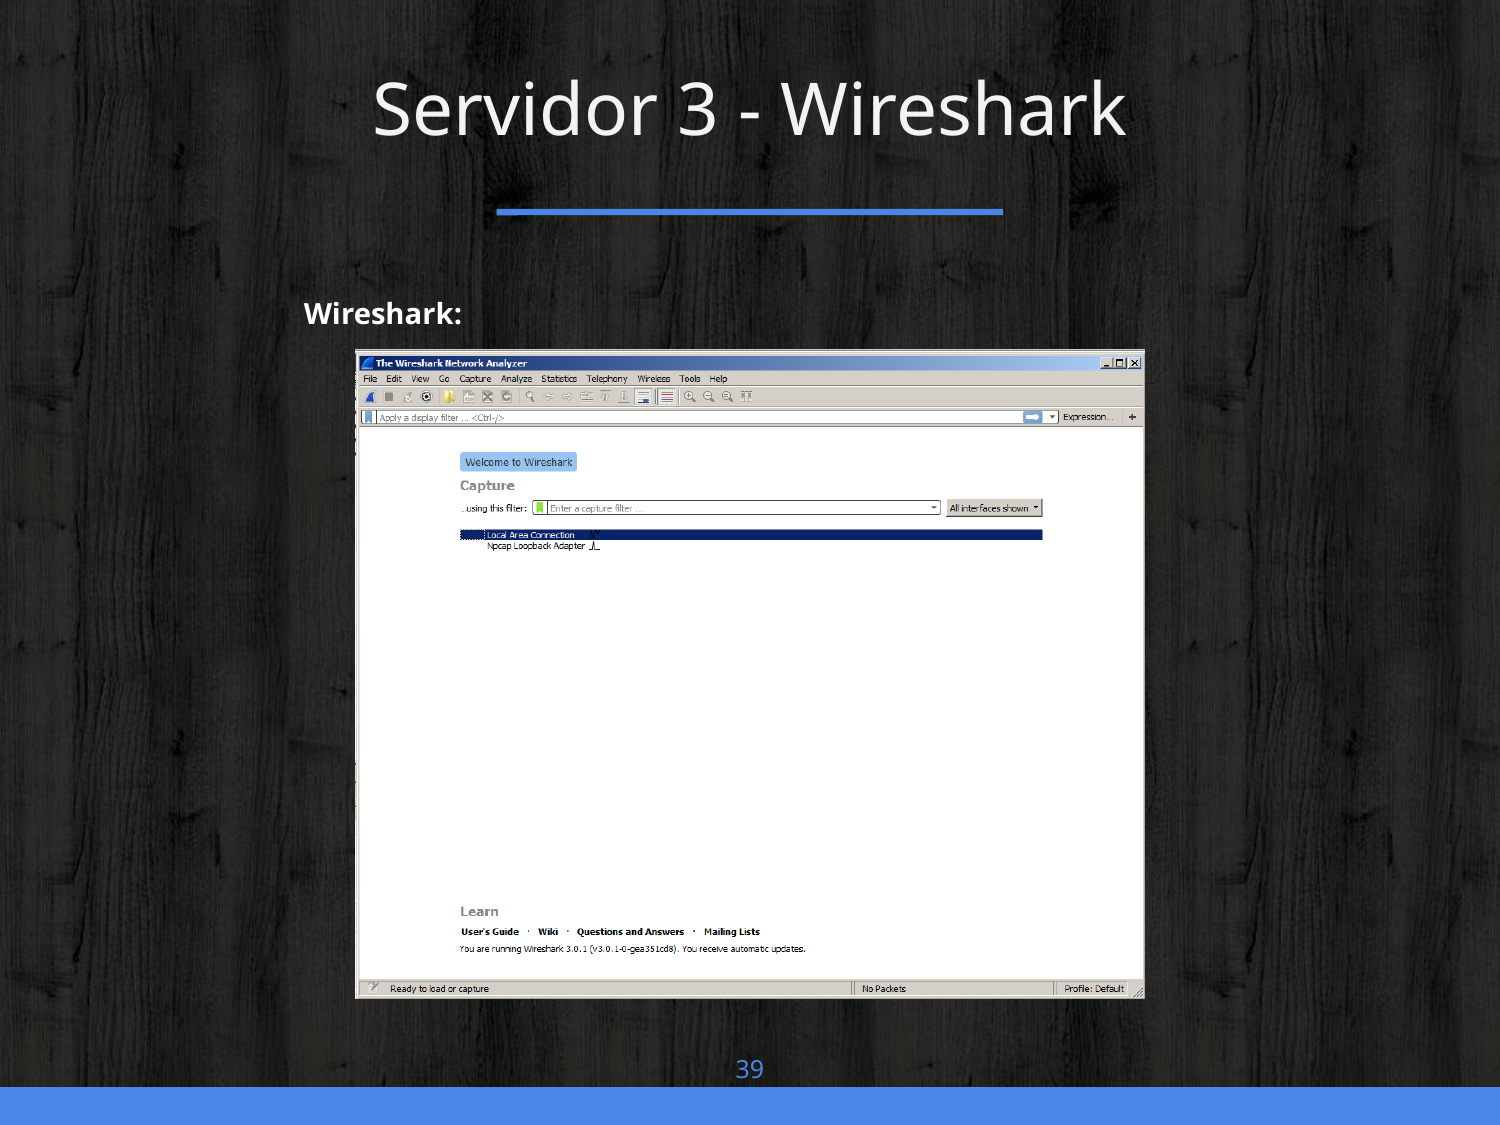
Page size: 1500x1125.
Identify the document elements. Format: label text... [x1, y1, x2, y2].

slide_number 39 [705, 1038, 795, 1087]
title Servidor 3 - Wireshark [75, 0, 1425, 213]
text_box Wireshark: [288, 280, 497, 350]
text_box [0, 1087, 1500, 1125]
picture [0, 0, 1500, 1087]
